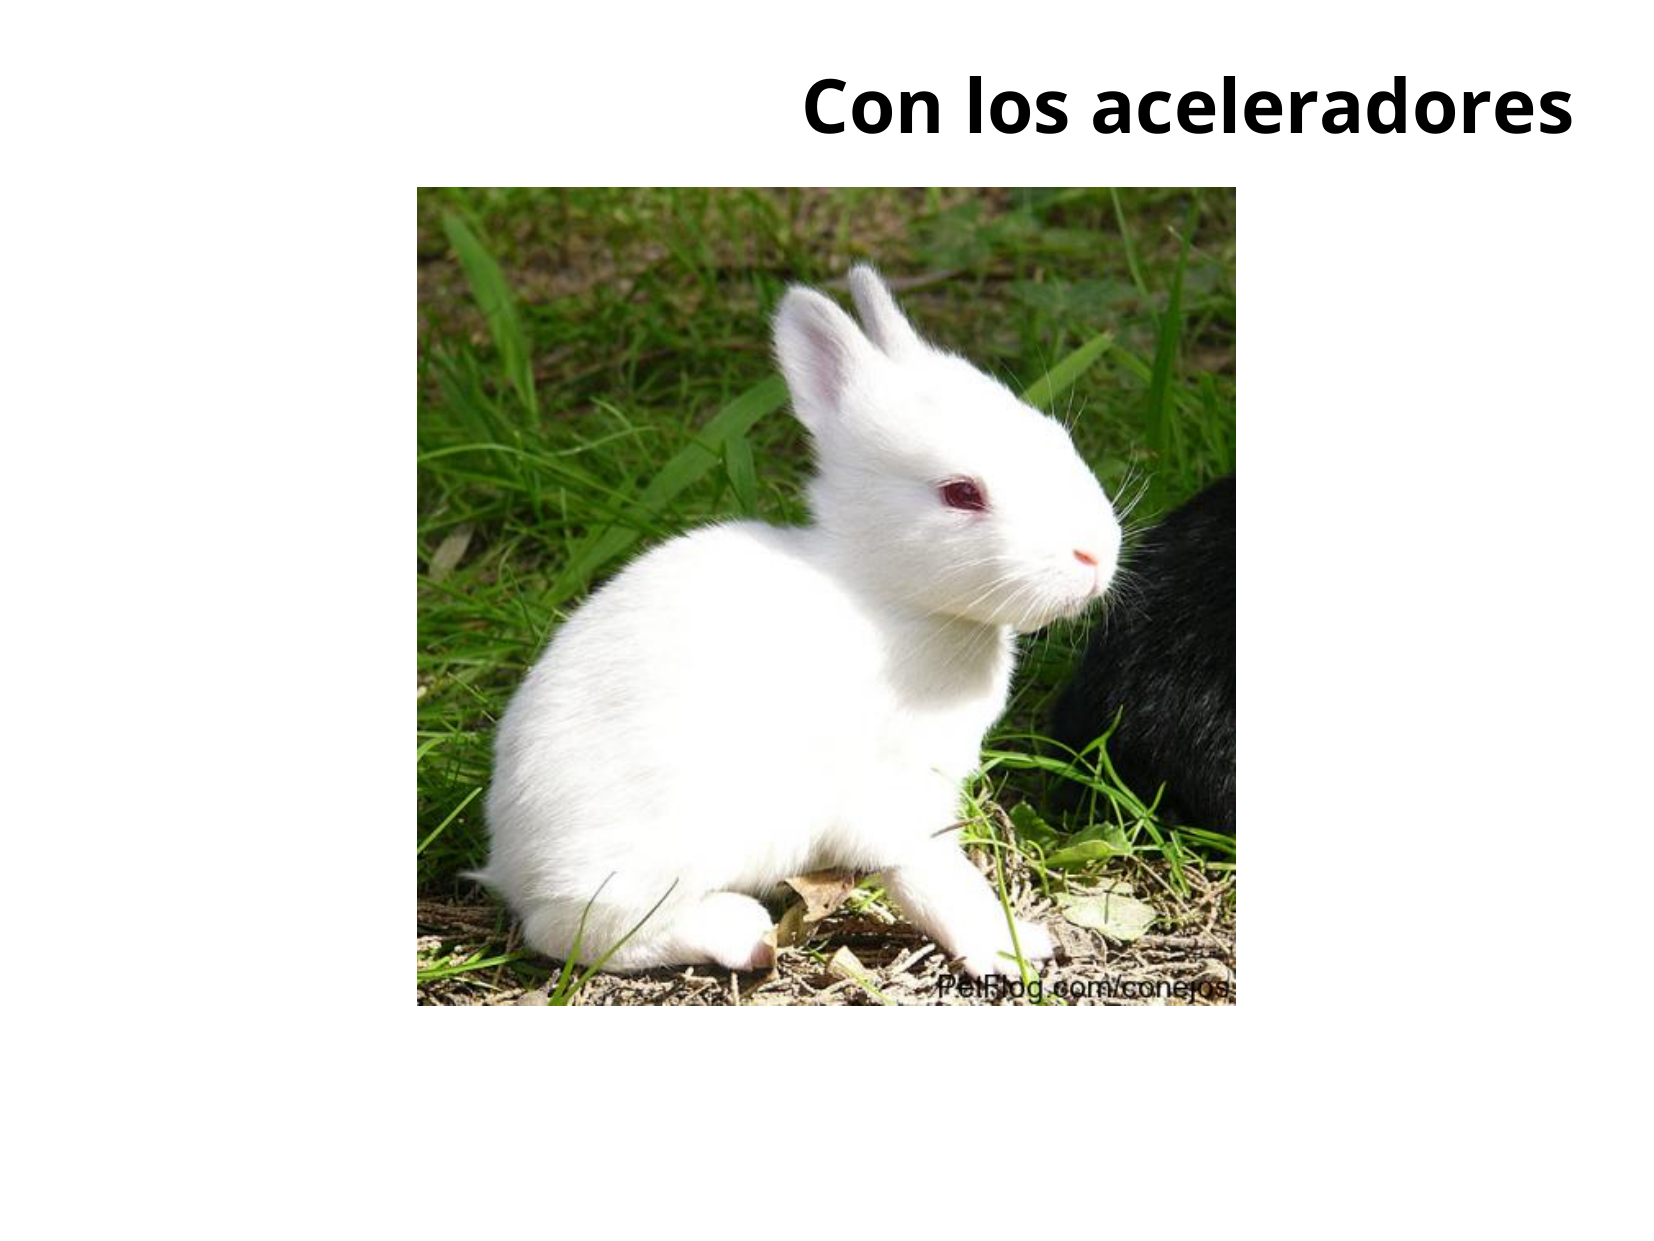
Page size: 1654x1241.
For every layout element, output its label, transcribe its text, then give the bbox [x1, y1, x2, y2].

title Con los aceleradores [86, 49, 1575, 151]
picture [417, 187, 1236, 1007]
